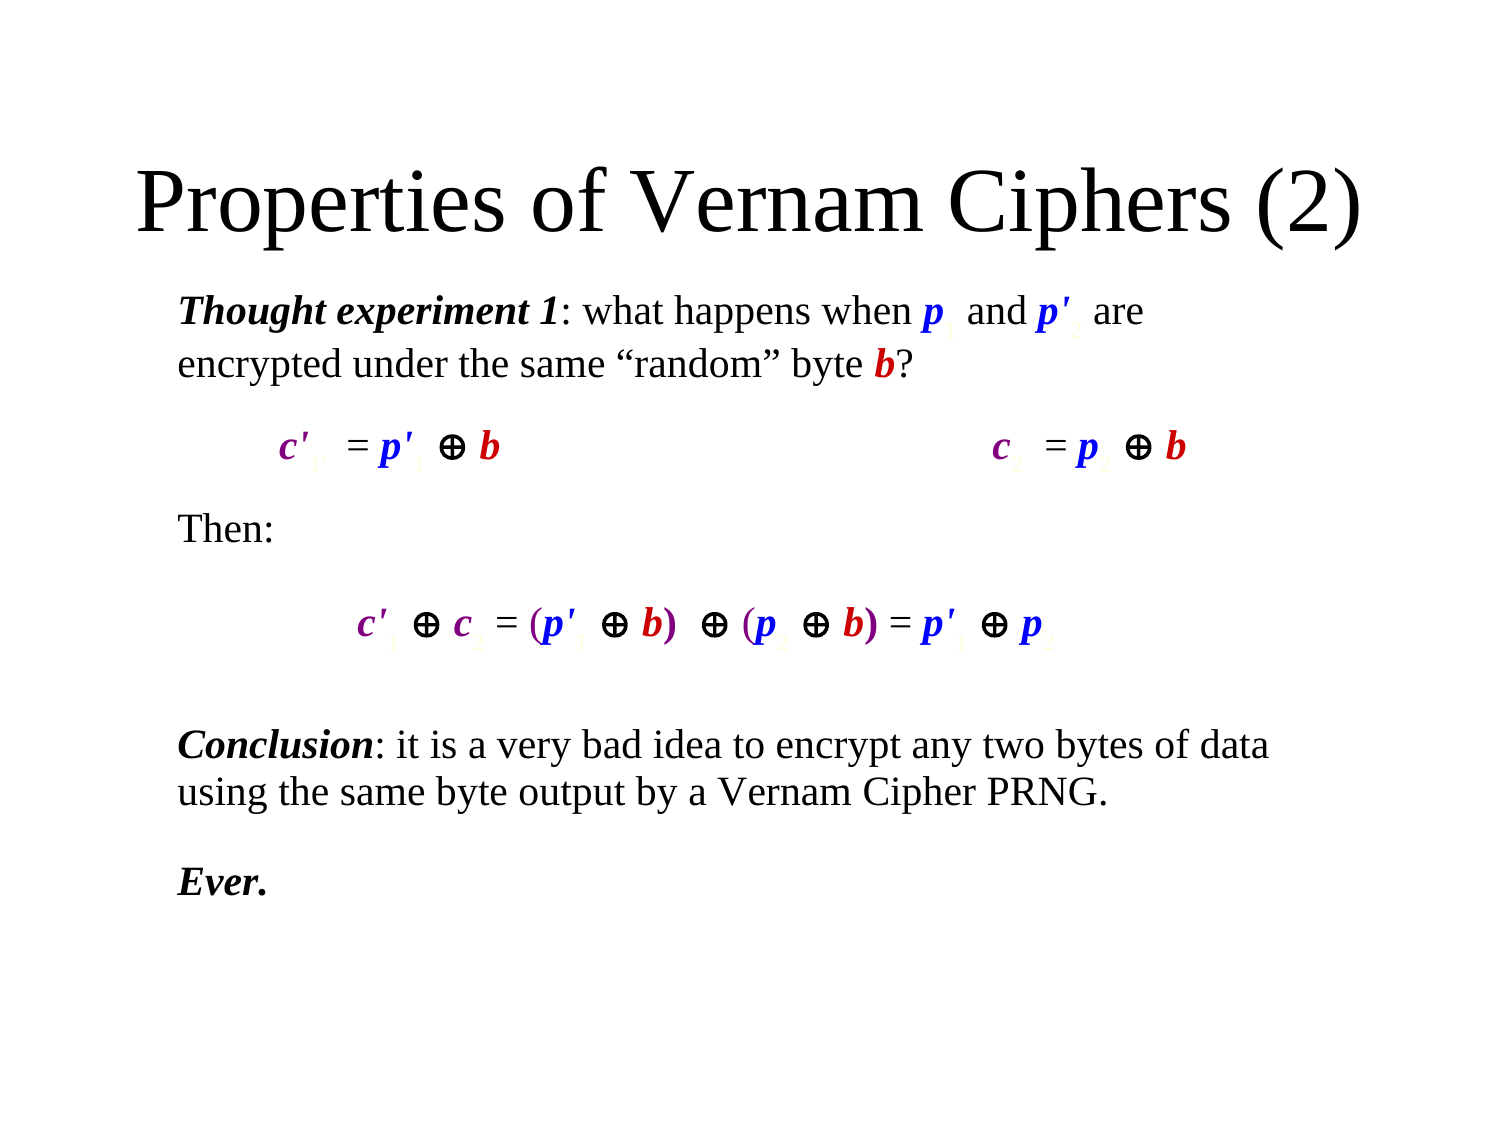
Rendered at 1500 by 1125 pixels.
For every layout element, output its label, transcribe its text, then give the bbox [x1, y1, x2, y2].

text_box c'1  c2 = (p'1  b)  (p2  b) = p'1  p2 [187, 587, 1226, 661]
text_box Then: [162, 497, 363, 561]
text_box c2 = p2  b [887, 409, 1293, 483]
title Properties of Vernam Ciphers (2) [112, 112, 1388, 288]
text_box Ever. [162, 849, 413, 913]
text_box Conclusion: it is a very bad idea to encrypt any two bytes of data using the same byte output by a Vernam Cipher PRNG. [162, 712, 1300, 823]
text_box c'1' = p'1  b [187, 409, 593, 483]
text_box Thought experiment 1: what happens when p1 and p'2 are encrypted under the same “random” byte b? [162, 274, 1300, 396]
